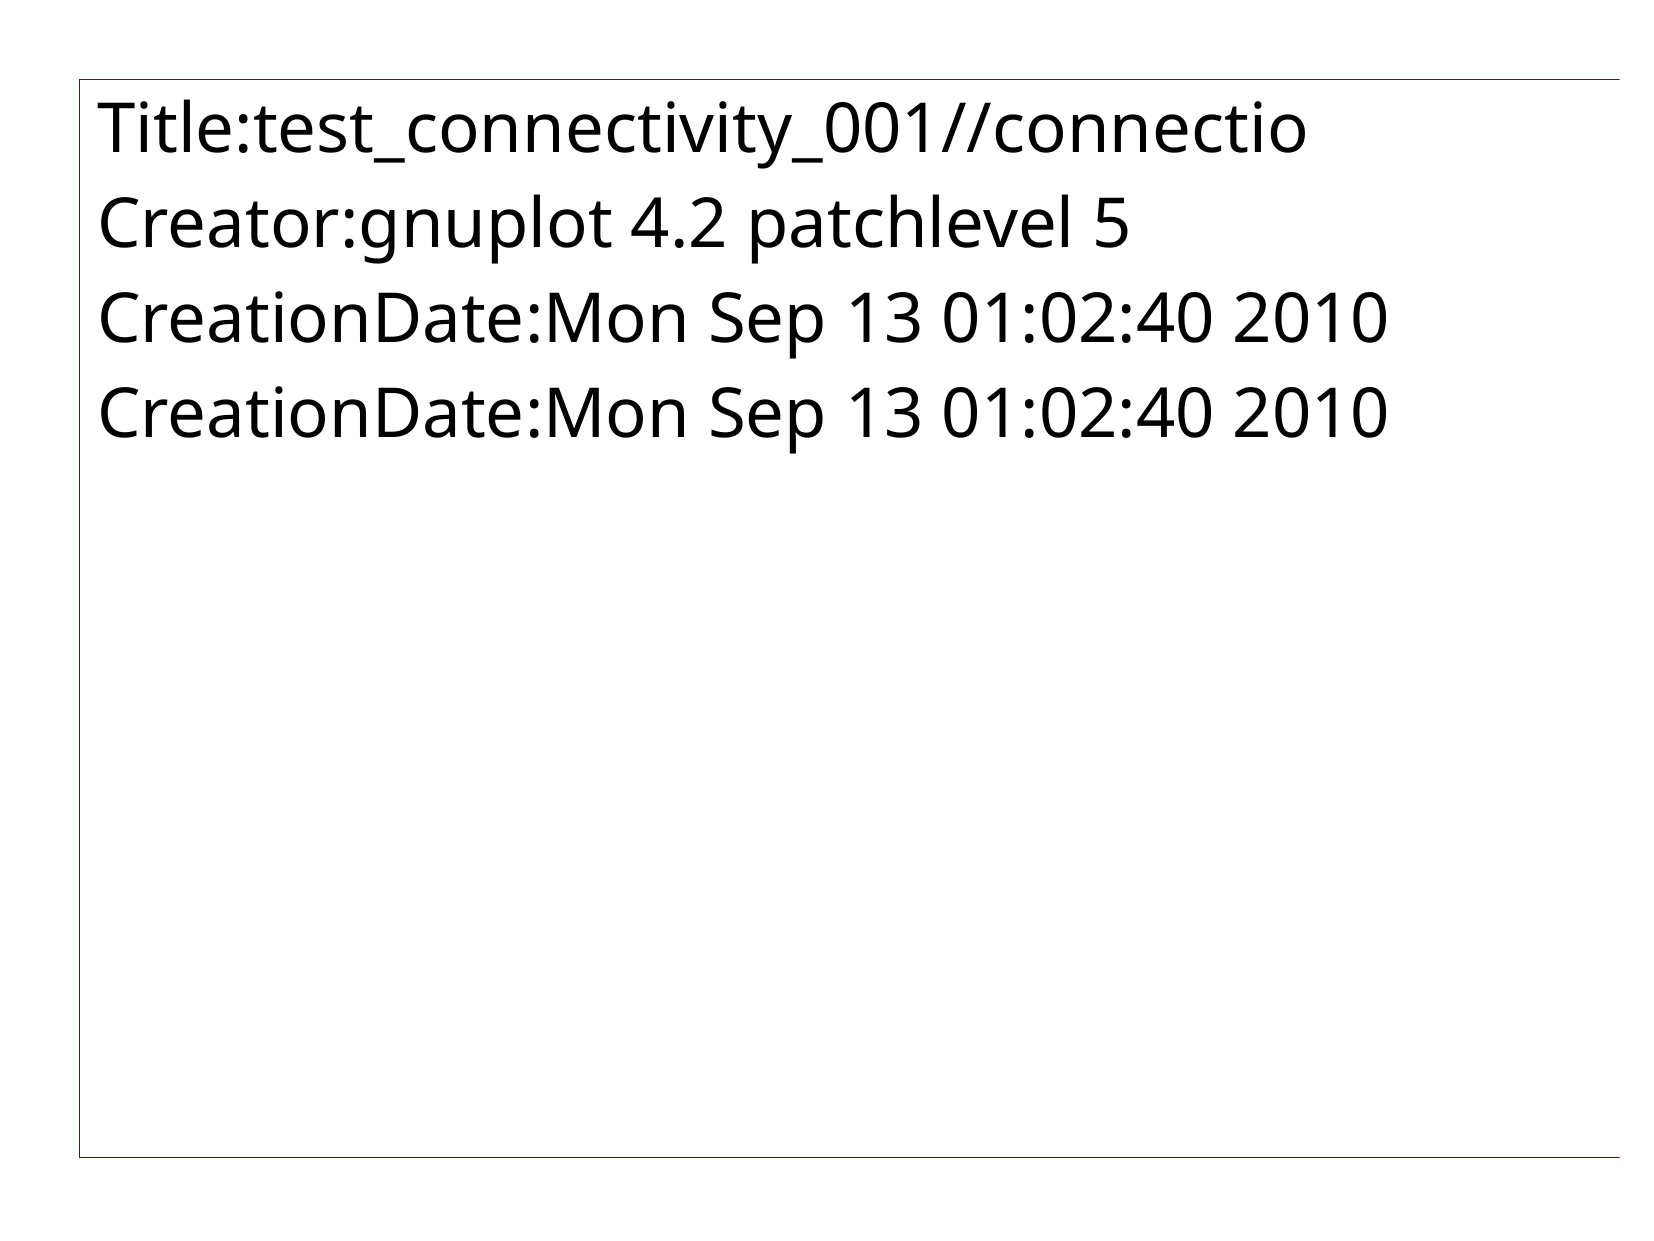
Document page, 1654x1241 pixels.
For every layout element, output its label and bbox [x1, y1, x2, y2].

picture [75, 75, 1620, 1158]
